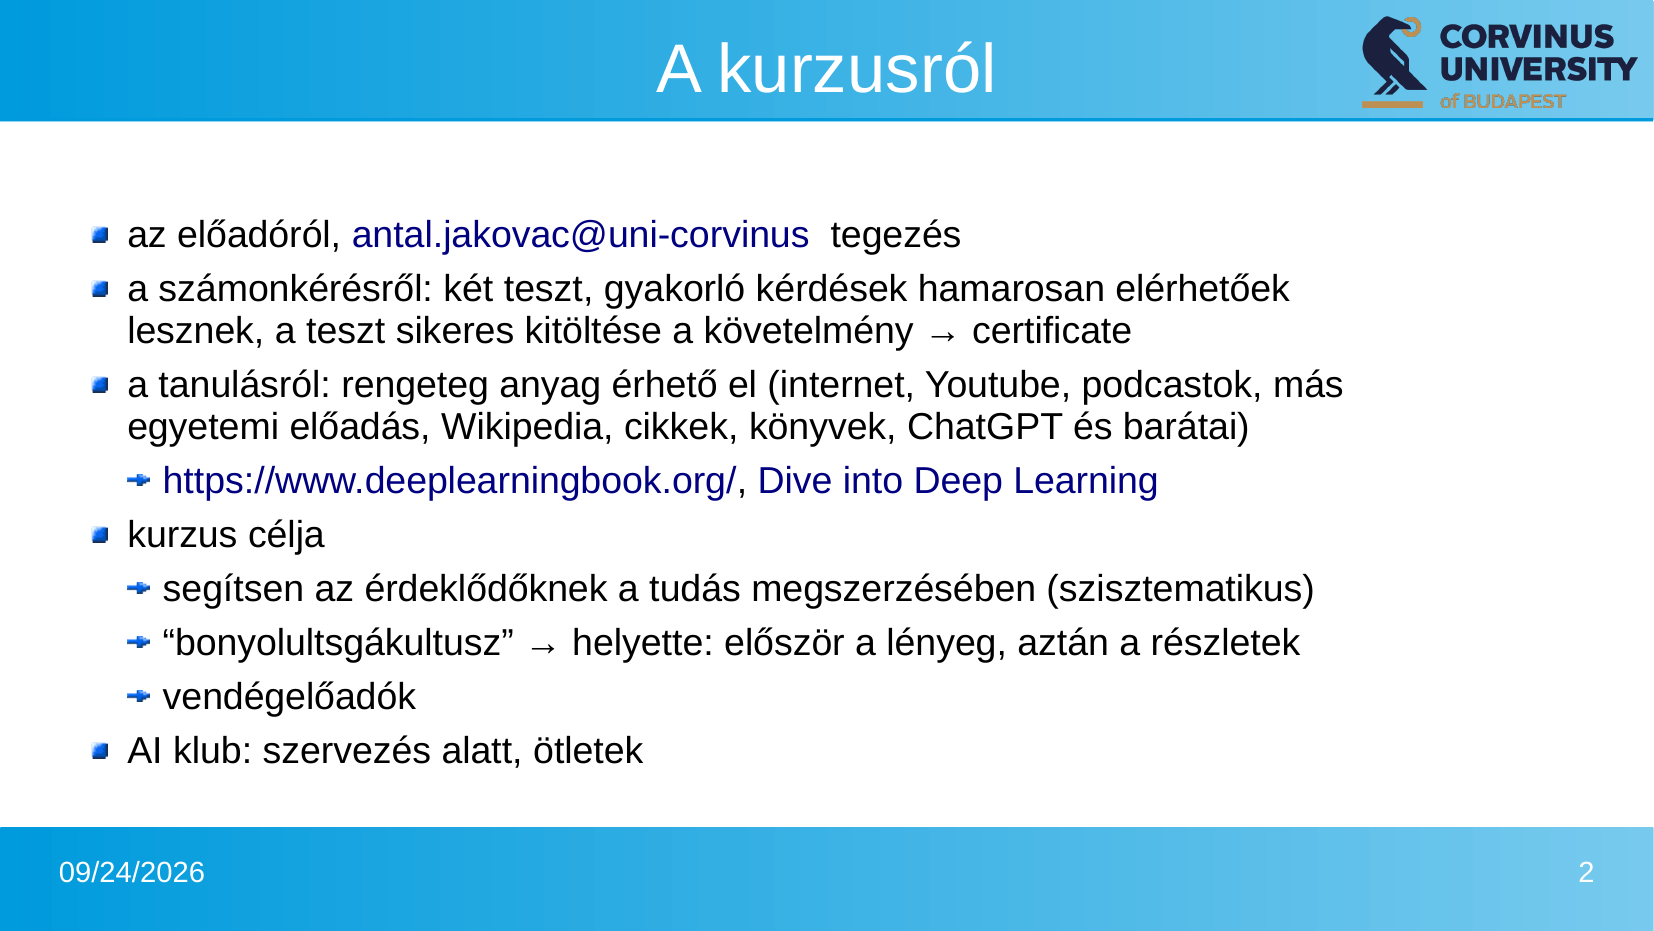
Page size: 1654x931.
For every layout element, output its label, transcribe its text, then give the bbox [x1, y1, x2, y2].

text_box az előadóról, antal.jakovac@uni-corvinus tegezés a számonkérésről: két teszt, gyakorló kérdések hamarosan elérhetőek lesznek, a teszt sikeres kitöltése a követelmény → certificate a tanulásról: rengeteg anyag érhető el (internet, Youtube, podcastok, más egyetemi előadás, Wikipedia, cikkek, könyvek, ChatGPT és barátai) https://www.deeplearningbook.org/, Dive into Deep Learning kurzus célja segítsen az érdeklődőknek a tudás megszerzésében (szisztematikus) “bonyolultsgákultusz” → helyette: először a lényeg, aztán a részletek vendégelőadók AI klub: szervezés alatt, ötletek [77, 164, 1402, 779]
title A kurzusról [59, 29, 1362, 108]
picture [1362, 16, 1638, 108]
